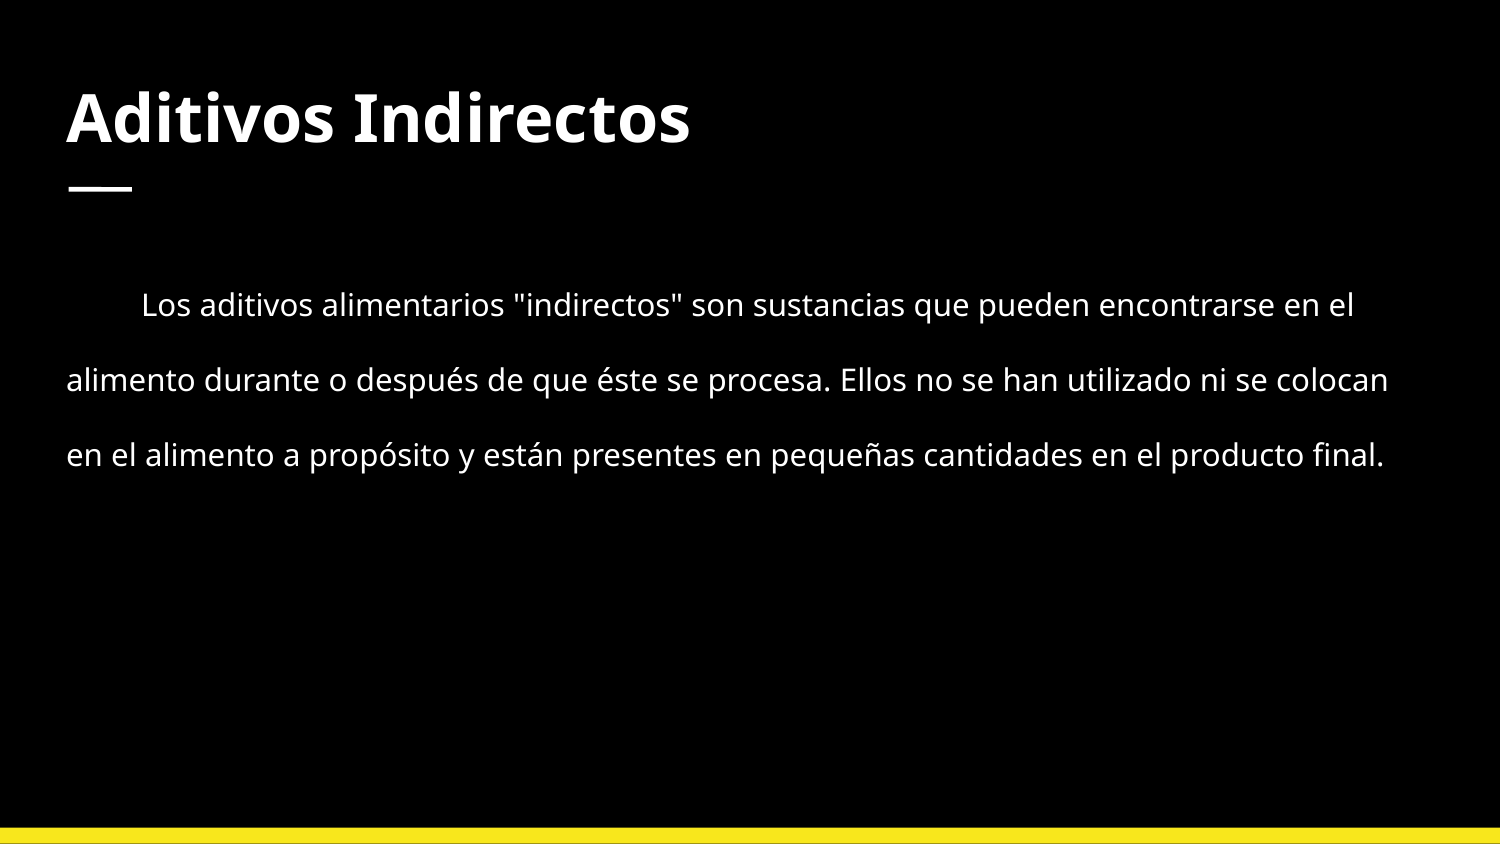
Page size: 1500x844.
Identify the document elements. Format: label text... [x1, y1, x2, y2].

title Aditivos Indirectos [51, 61, 1449, 167]
list Los aditivos alimentarios "indirectos" son sustancias que pueden encontrarse en el alimento durante o después de que éste se procesa. Ellos no se han utilizado ni se colocan en el alimento a propósito y están presentes en pequeñas cantidades en el producto final. [51, 232, 1449, 750]
